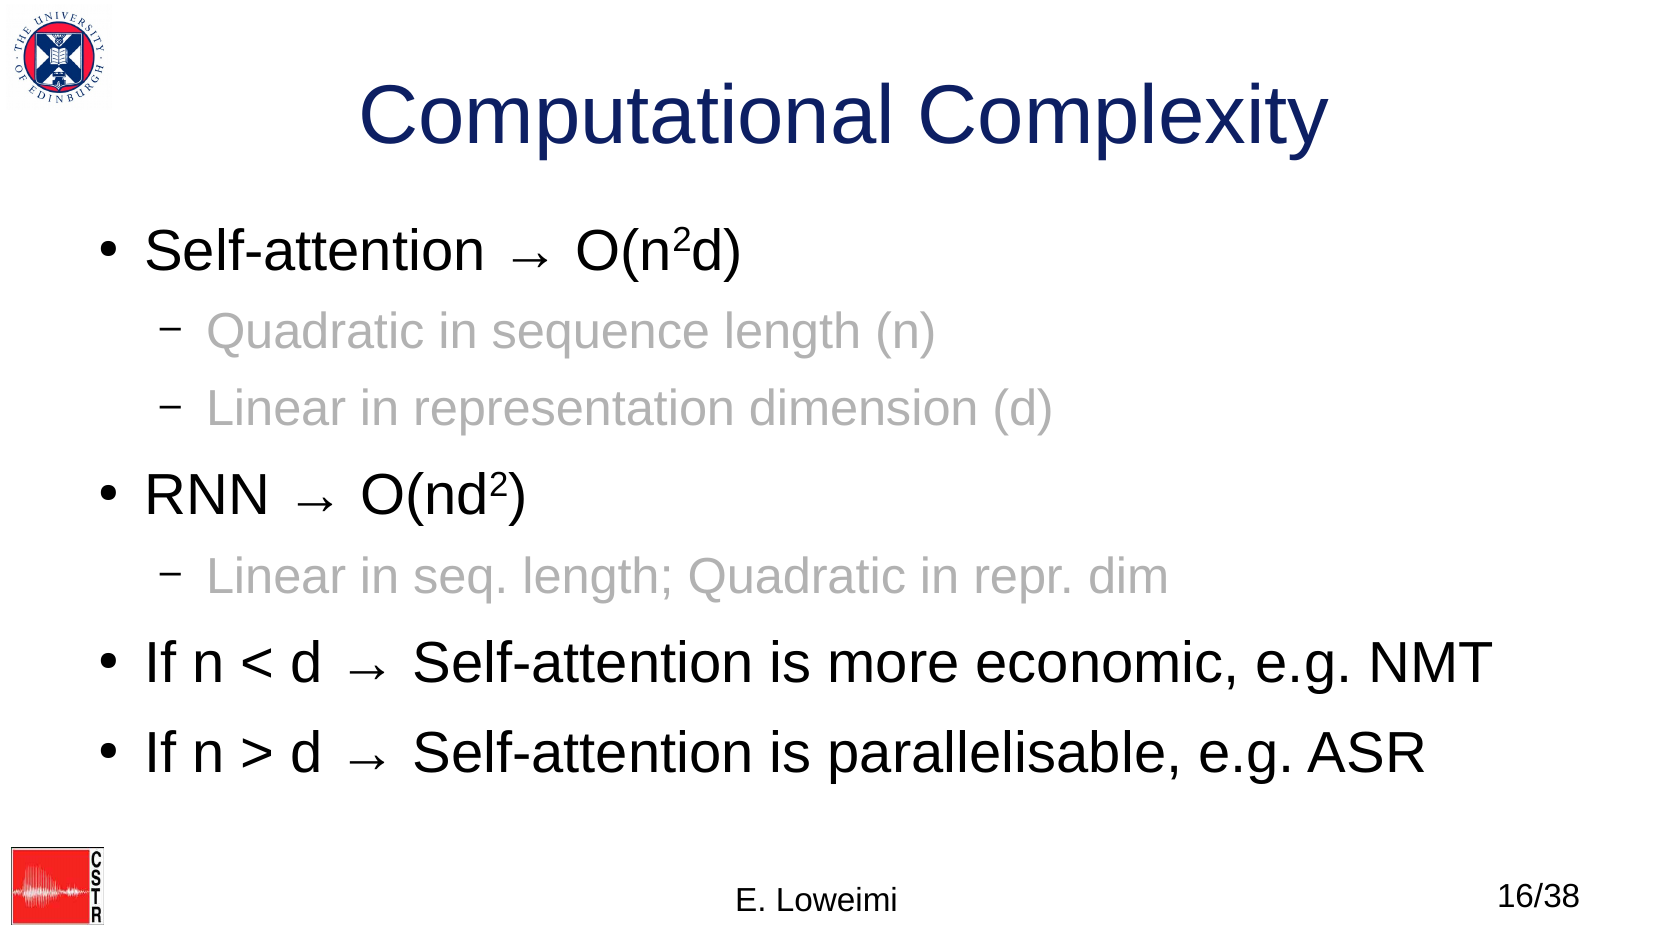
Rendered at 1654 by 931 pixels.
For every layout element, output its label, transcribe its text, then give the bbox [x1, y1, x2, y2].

list Self-attention → O(n2d) Quadratic in sequence length (n) Linear in representation dimension (d) RNN → O(nd2) Linear in seq. length; Quadratic in repr. dim If n < d → Self-attention is more economic, e.g. NMT If n > d → Self-attention is parallelisable, e.g. ASR [82, 217, 1501, 804]
picture [6, 4, 112, 110]
text_box E. Loweimi [720, 874, 934, 931]
text_box 16/38 [1482, 870, 1625, 928]
picture [11, 847, 104, 925]
title Computational Complexity [100, 37, 1589, 193]
